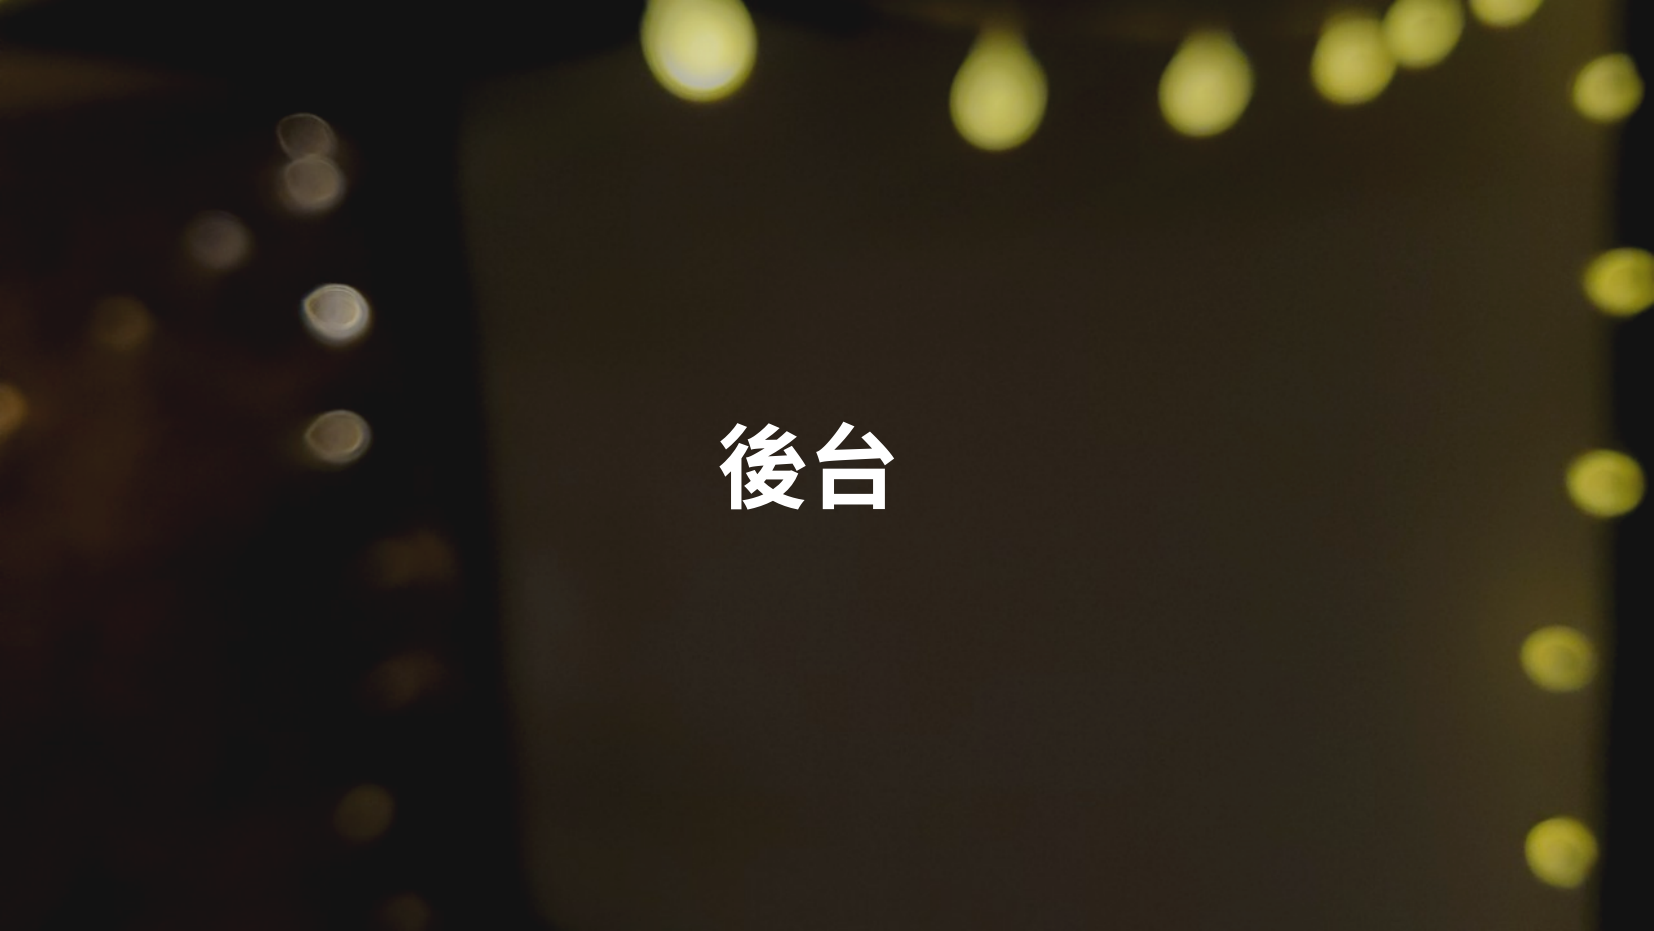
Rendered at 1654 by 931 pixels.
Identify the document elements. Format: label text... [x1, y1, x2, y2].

title 後台 [29, 383, 1518, 540]
picture [0, 0, 1654, 931]
